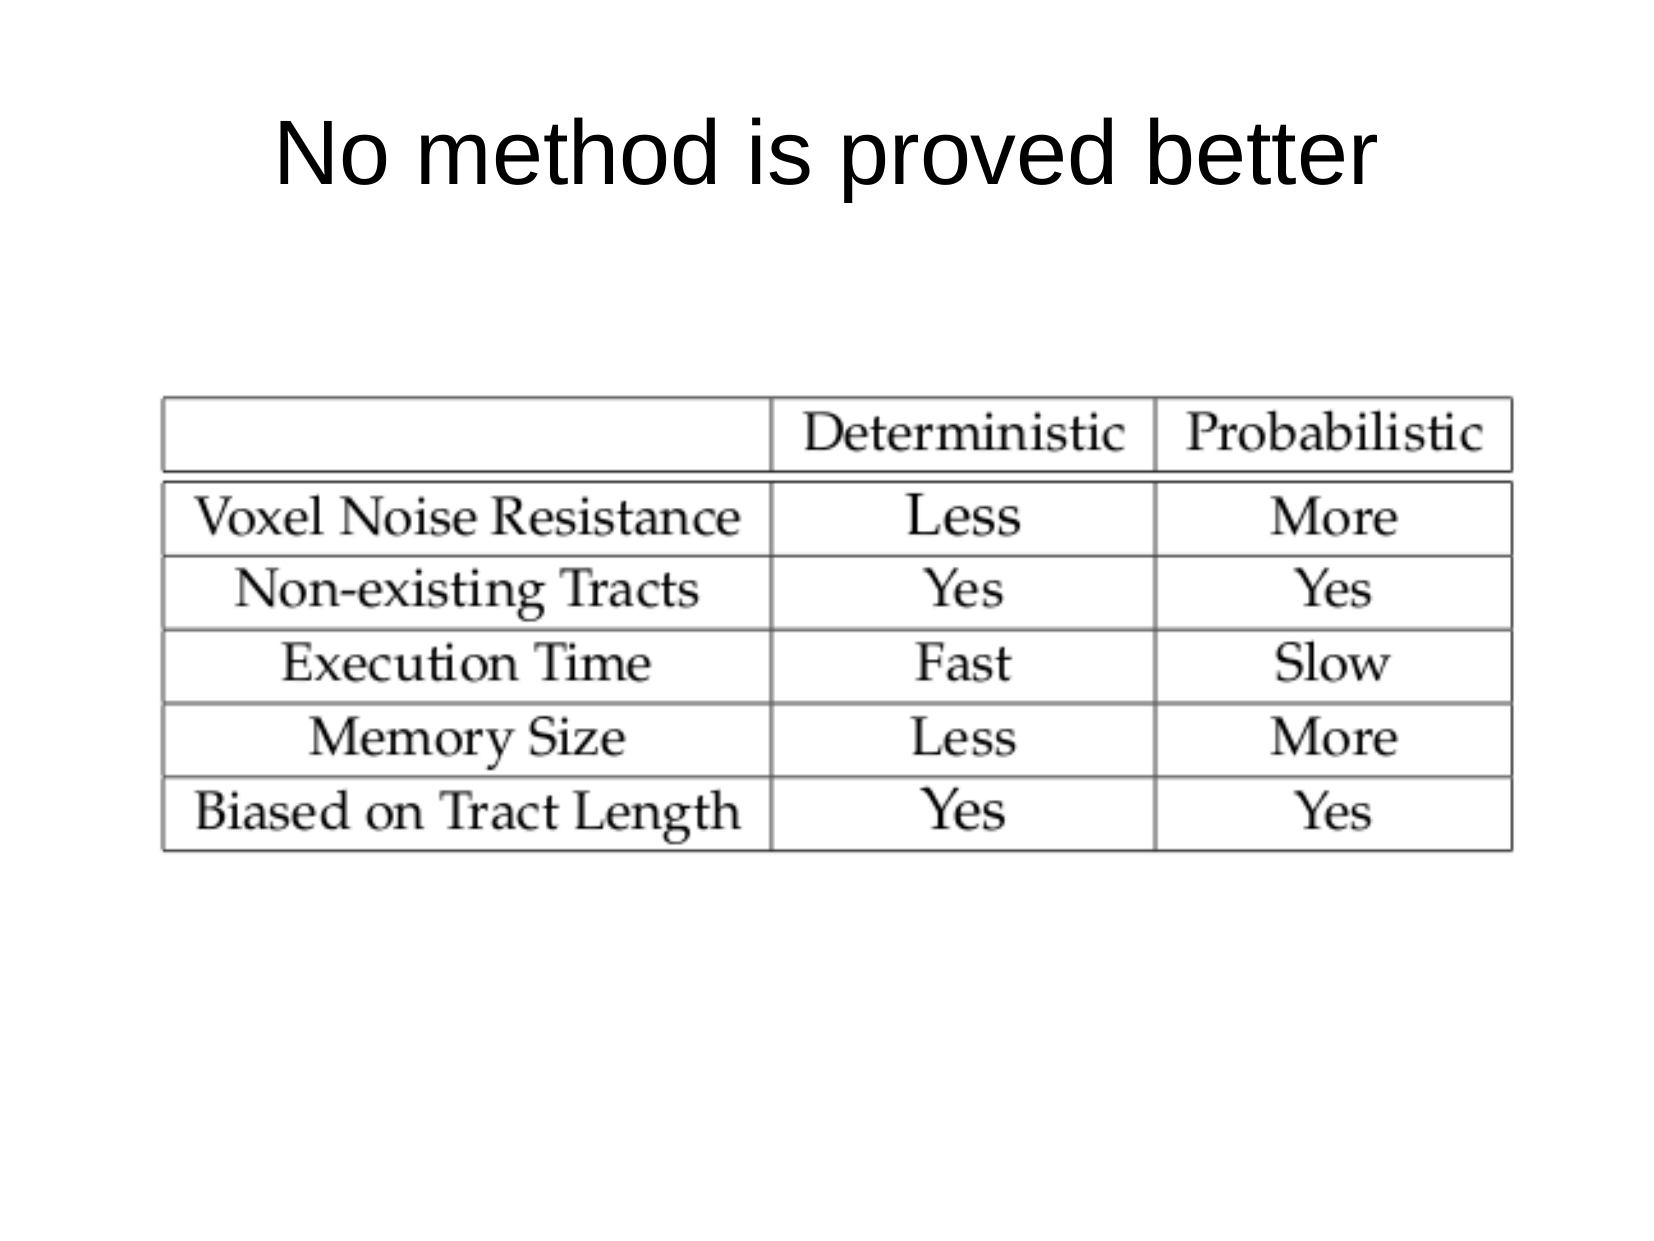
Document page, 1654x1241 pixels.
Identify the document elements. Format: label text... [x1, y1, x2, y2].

picture [59, 320, 1578, 886]
title No method is proved better [82, 56, 1571, 250]
